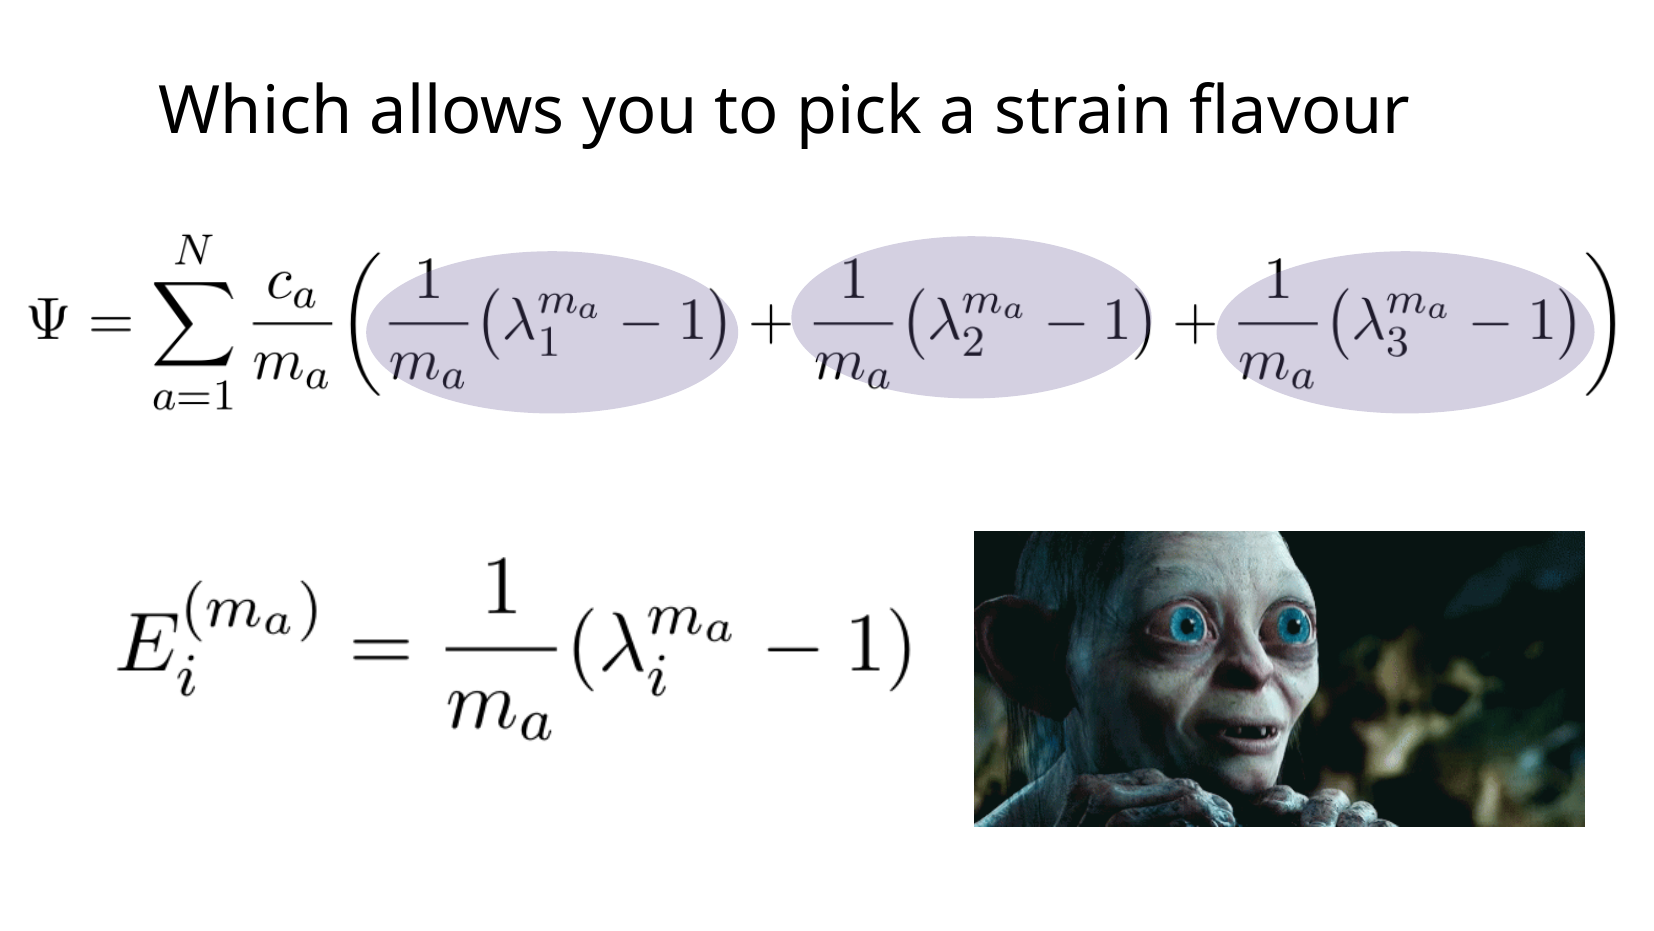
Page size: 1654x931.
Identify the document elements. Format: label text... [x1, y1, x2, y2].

picture [974, 531, 1585, 827]
picture [0, 215, 1654, 443]
text_box [791, 236, 1152, 399]
title Which allows you to pick a strain flavour [88, 29, 1483, 185]
text_box [366, 251, 739, 414]
picture [88, 531, 959, 778]
text_box [1216, 251, 1595, 414]
